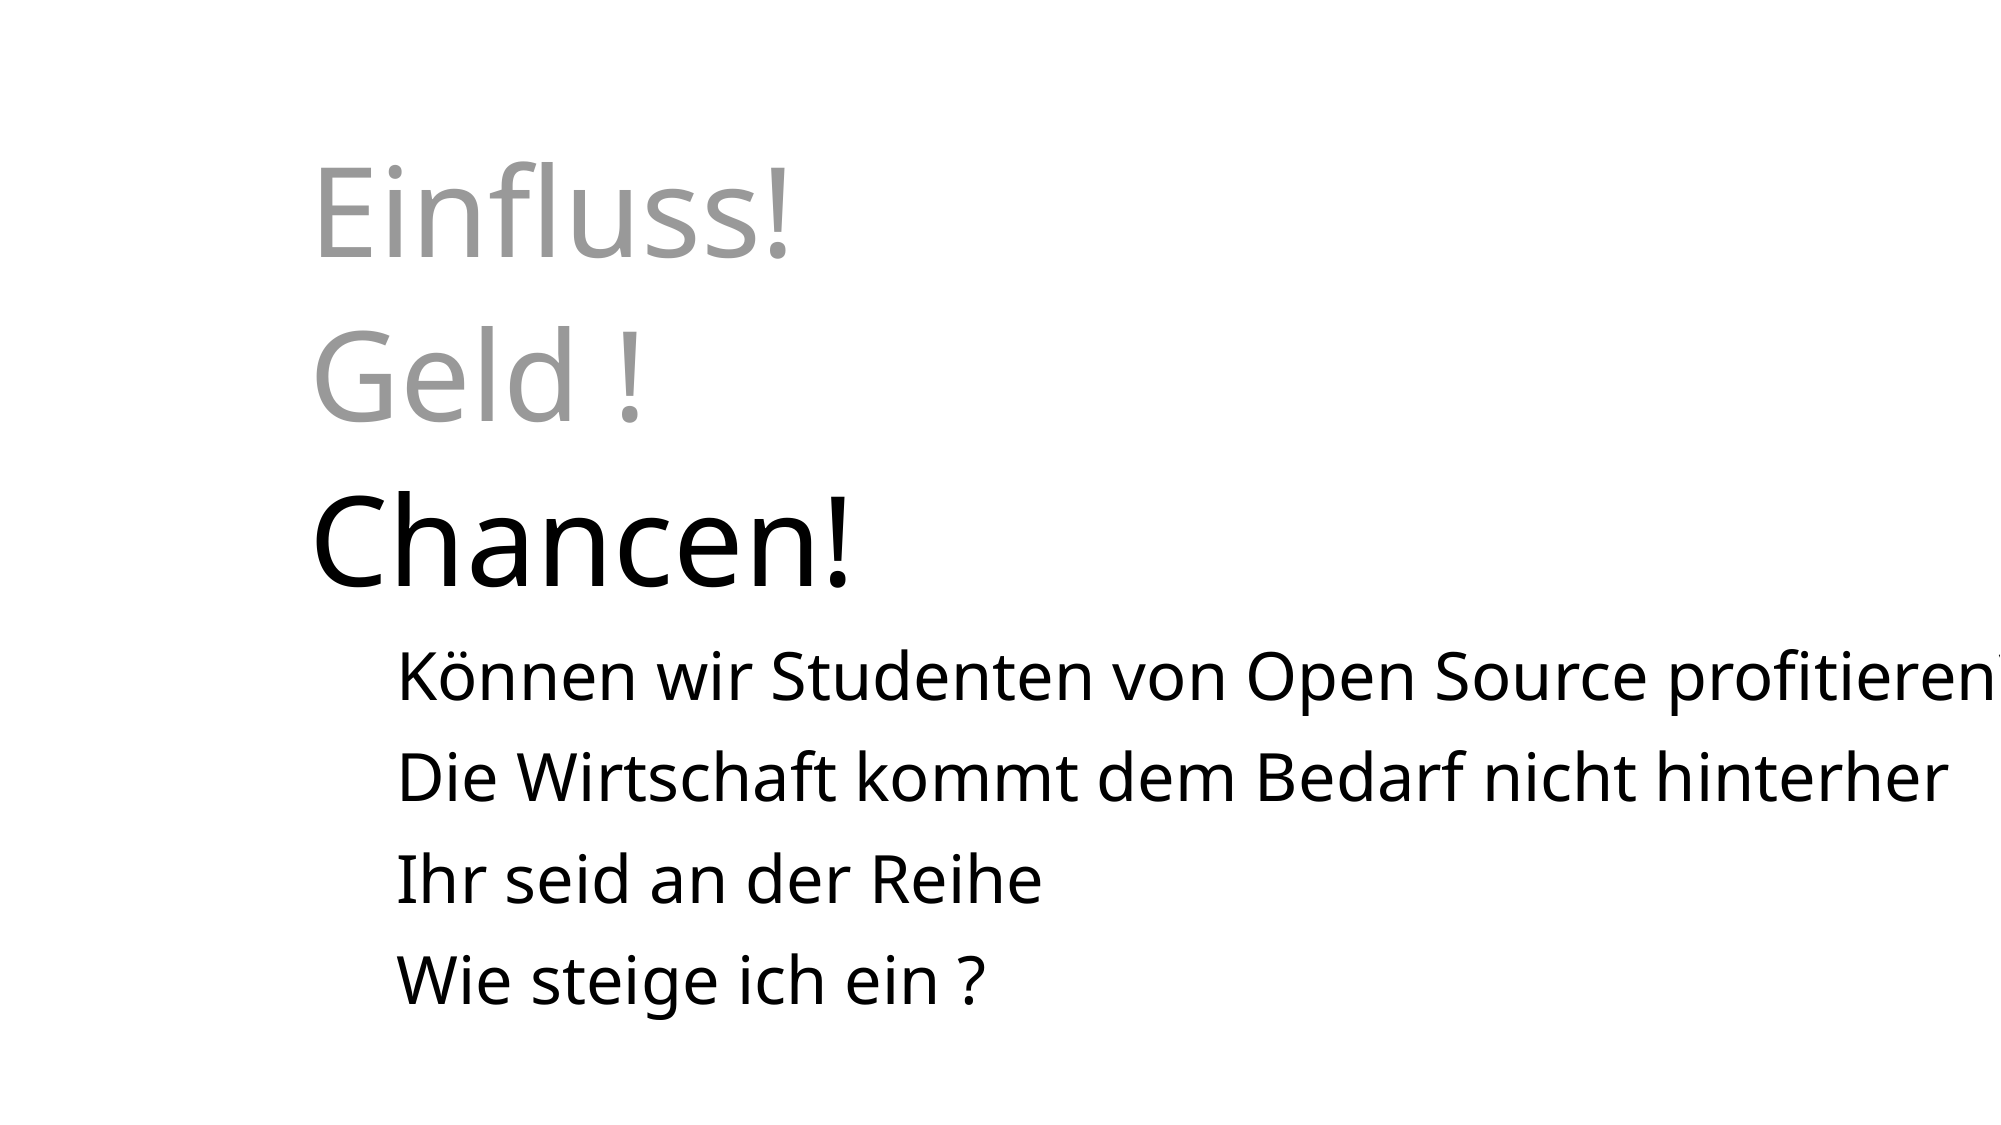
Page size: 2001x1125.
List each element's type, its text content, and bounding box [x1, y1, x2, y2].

list Einfluss! Geld ! Chancen! Können wir Studenten von Open Source profitieren? Die Wirtschaft kommt dem Bedarf nicht hinterher Ihr seid an der Reihe Wie steige ich ein ? [295, 0, 2000, 1125]
